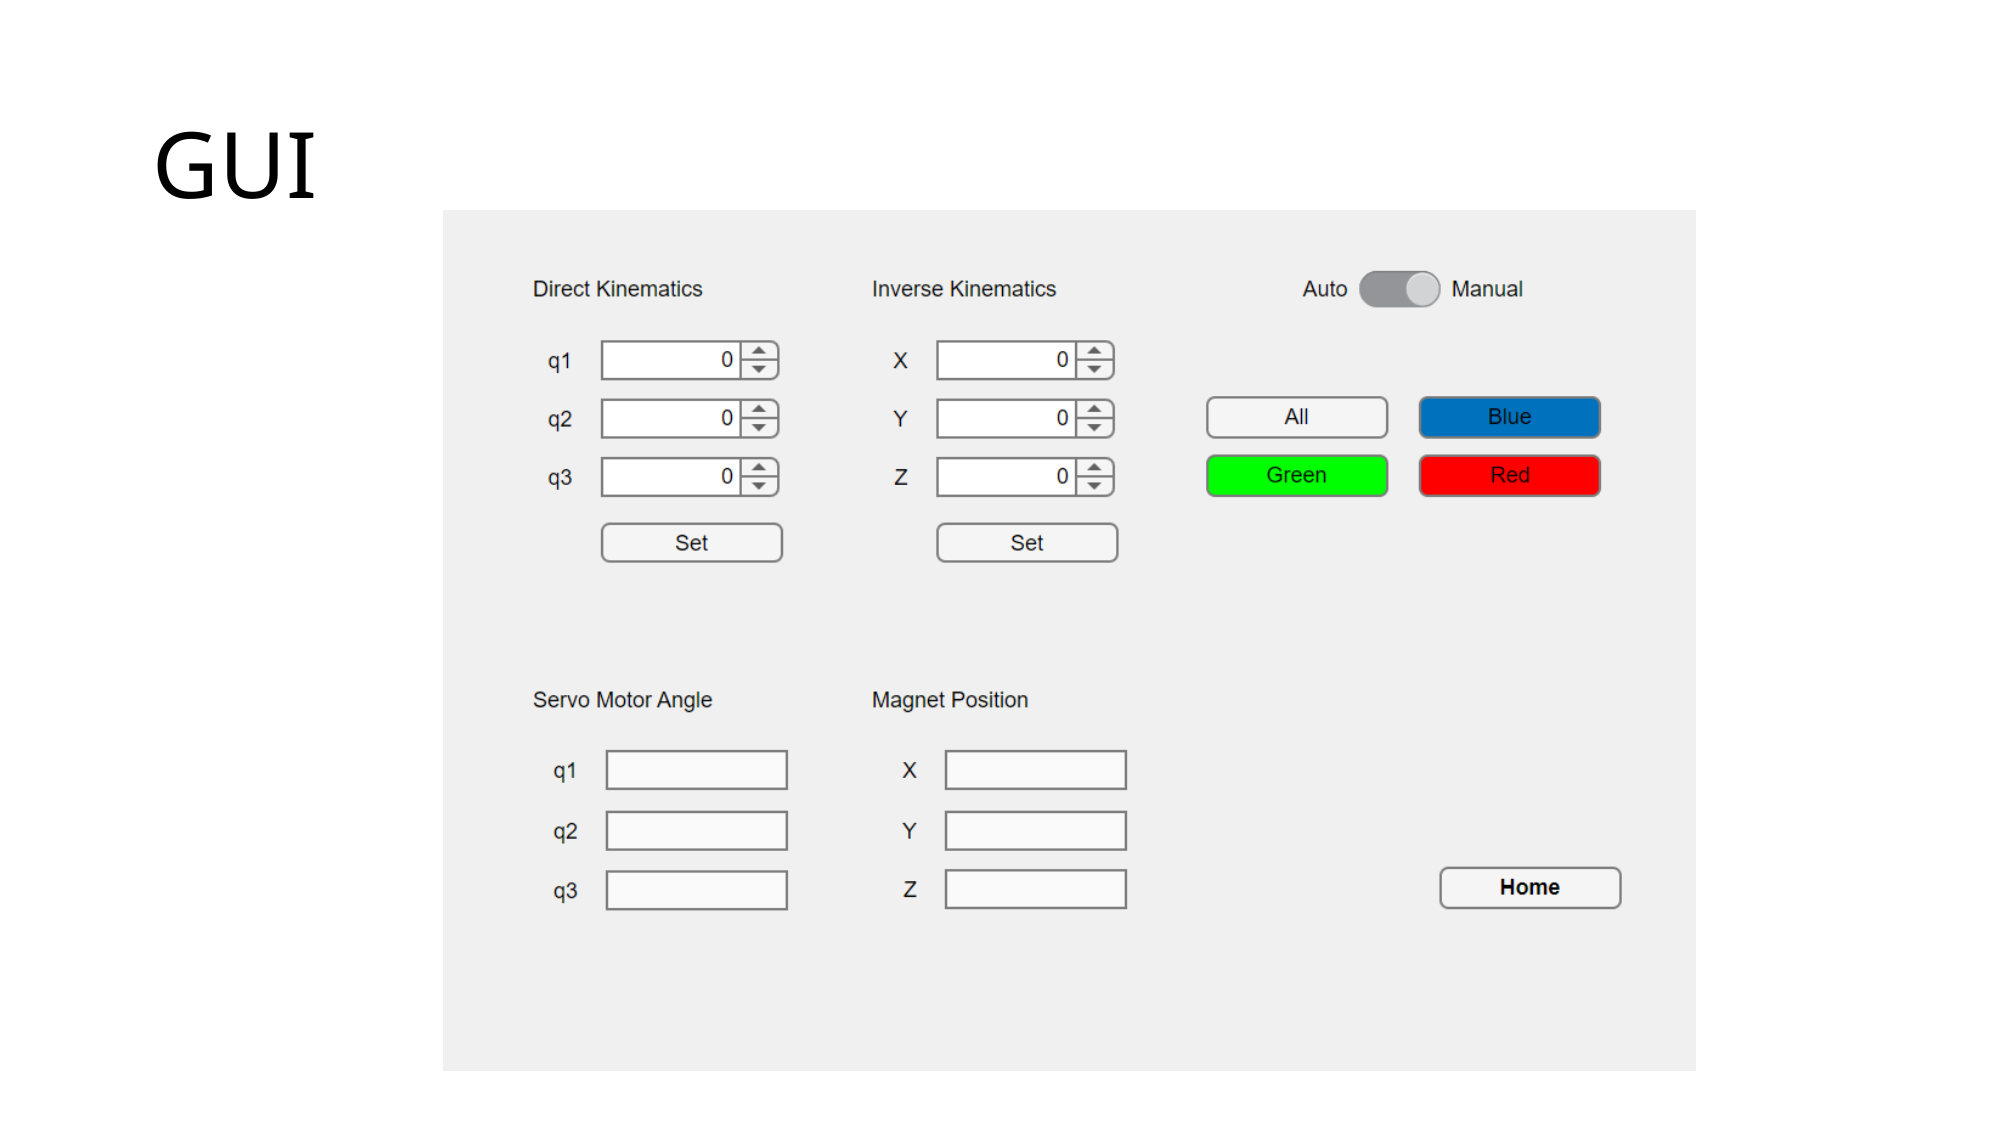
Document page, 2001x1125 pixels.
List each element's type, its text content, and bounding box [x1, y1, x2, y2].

picture [443, 209, 1696, 1071]
title GUI [137, 59, 1863, 278]
